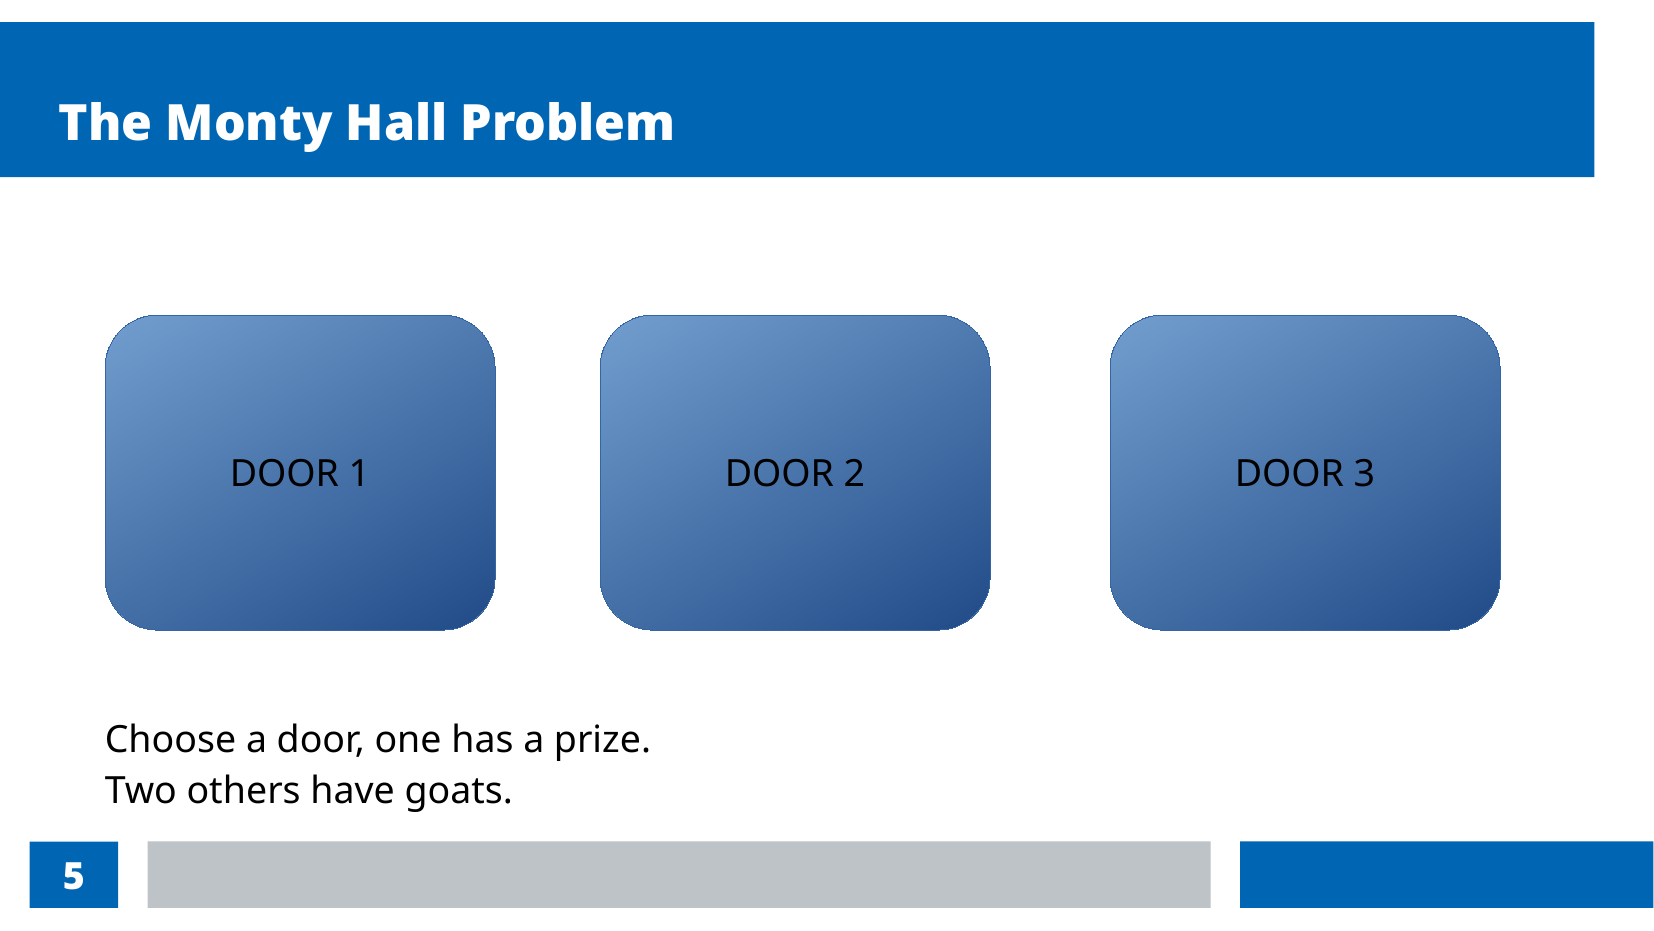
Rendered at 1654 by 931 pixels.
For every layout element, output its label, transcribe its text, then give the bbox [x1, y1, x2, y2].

text_box DOOR 2 [600, 315, 991, 631]
title The Monty Hall Problem [59, 44, 1595, 156]
text_box Choose a door, one has a prize. Two others have goats. [90, 705, 826, 815]
text_box DOOR 1 [105, 315, 496, 631]
text_box DOOR 3 [1110, 315, 1501, 631]
